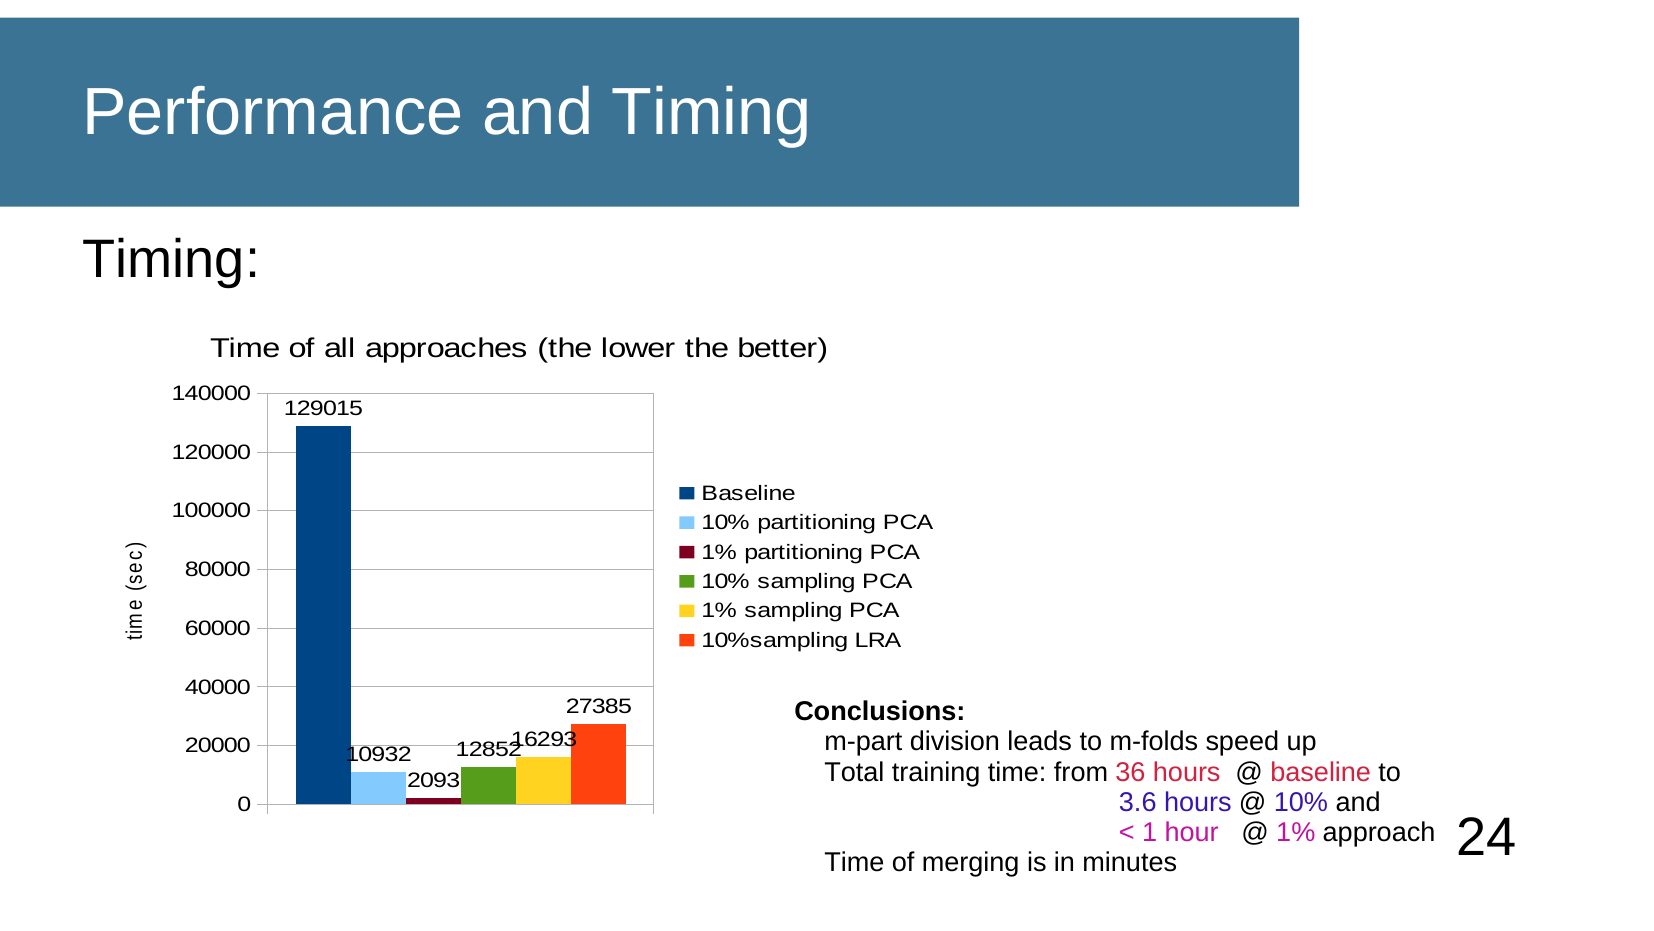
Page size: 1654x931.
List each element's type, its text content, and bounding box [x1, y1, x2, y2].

chart [82, 307, 957, 827]
list Timing: [82, 224, 1571, 764]
title Performance and Timing [82, 35, 1234, 189]
text_box Conclusions: m-part division leads to m-folds speed up Total training time: from 36 hours @ baseline to 3.6 hours @ 10% and < 1 hour @ 1% approach Time of merging is in minutes [779, 689, 1481, 888]
